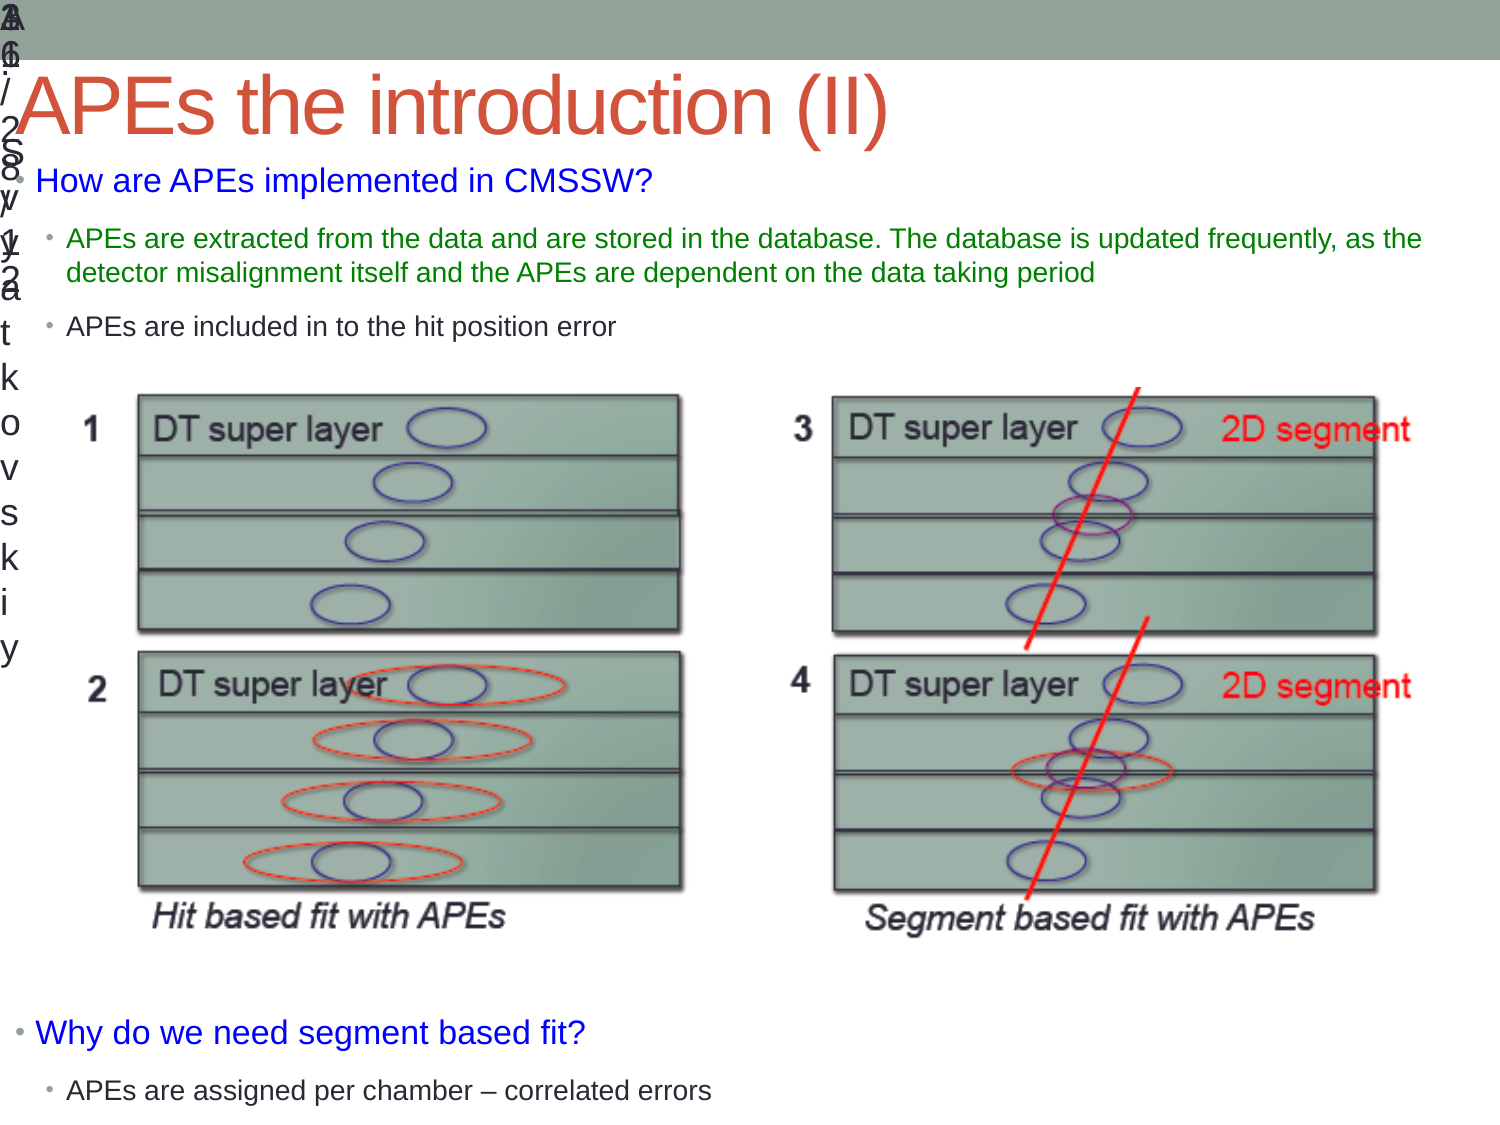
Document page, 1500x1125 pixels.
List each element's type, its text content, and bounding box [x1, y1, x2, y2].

title APEs the introduction (II) [0, 20, 1350, 151]
list How are APEs implemented in CMSSW? APEs are extracted from the data and are stored in the database. The database is updated frequently, as the detector misalignment itself and the APEs are dependent on the data taking period APEs are included in to the hit position error Why do we need segment based fit? APEs are assigned per chamber – correlated errors [0, 151, 1500, 1120]
picture [72, 387, 1464, 942]
